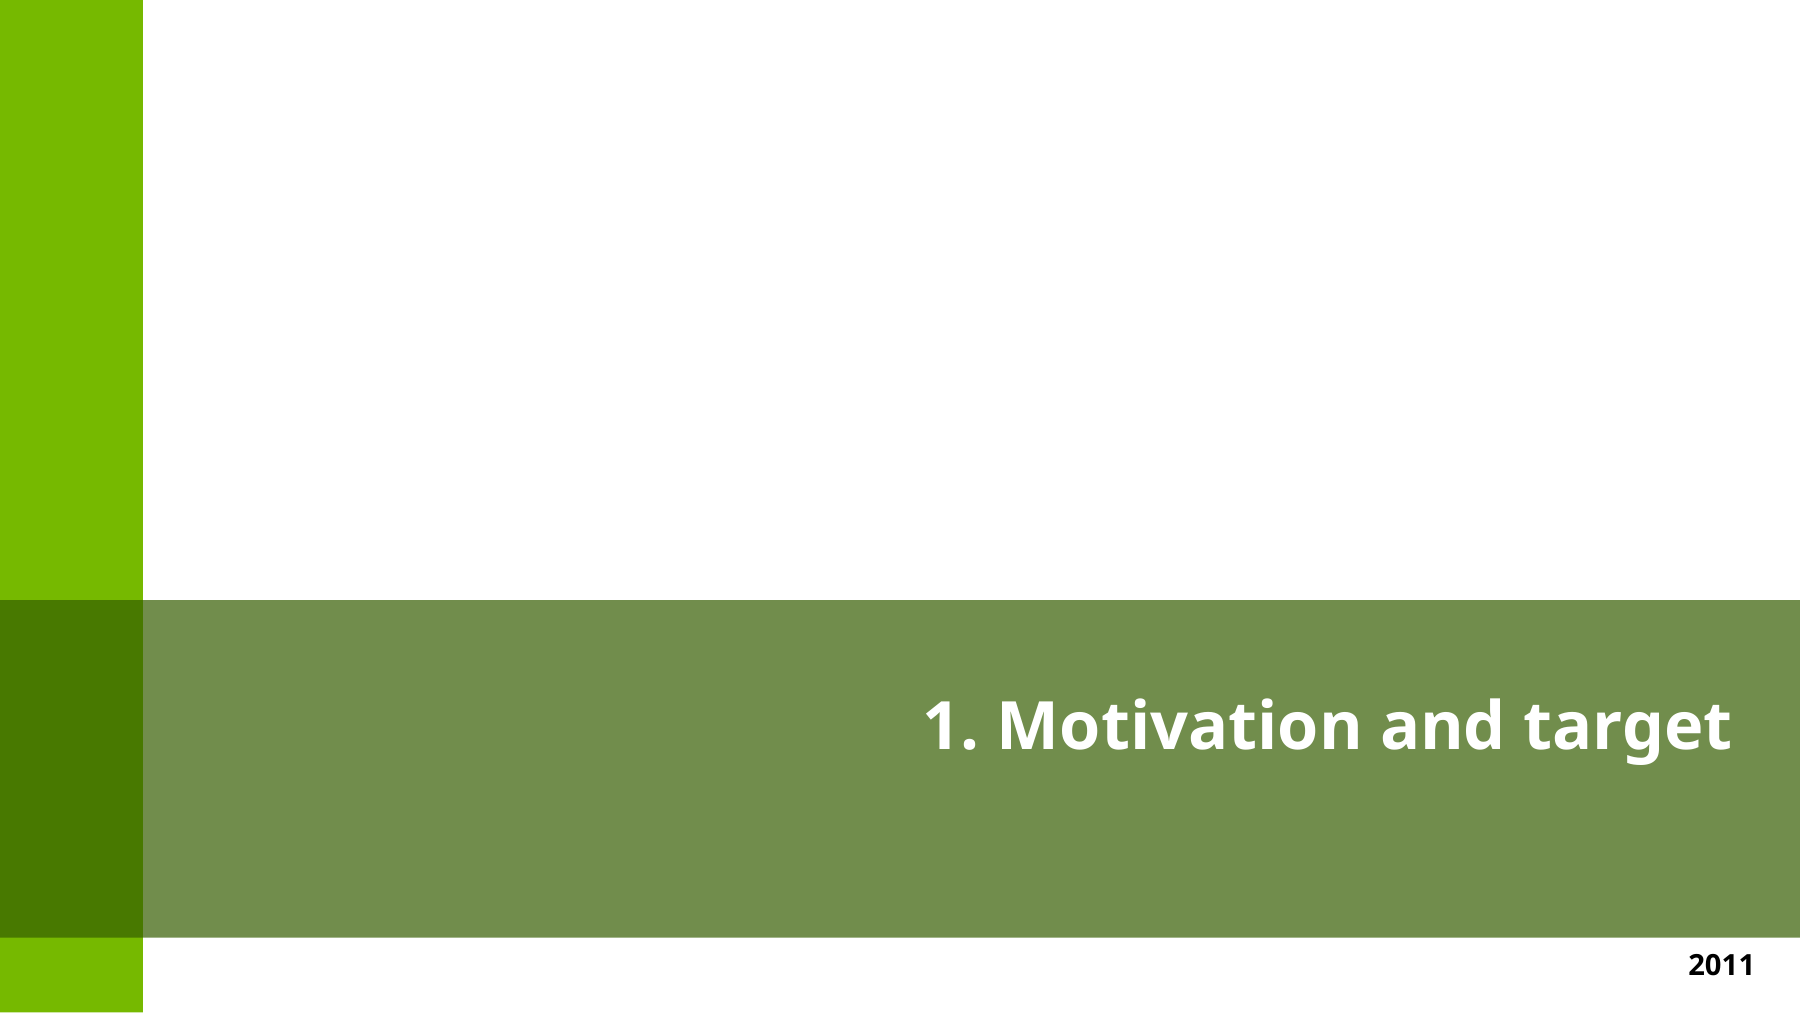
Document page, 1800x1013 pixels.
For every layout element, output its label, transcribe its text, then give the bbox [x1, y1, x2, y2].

text_box 1. Motivation and target [0, 600, 1800, 938]
